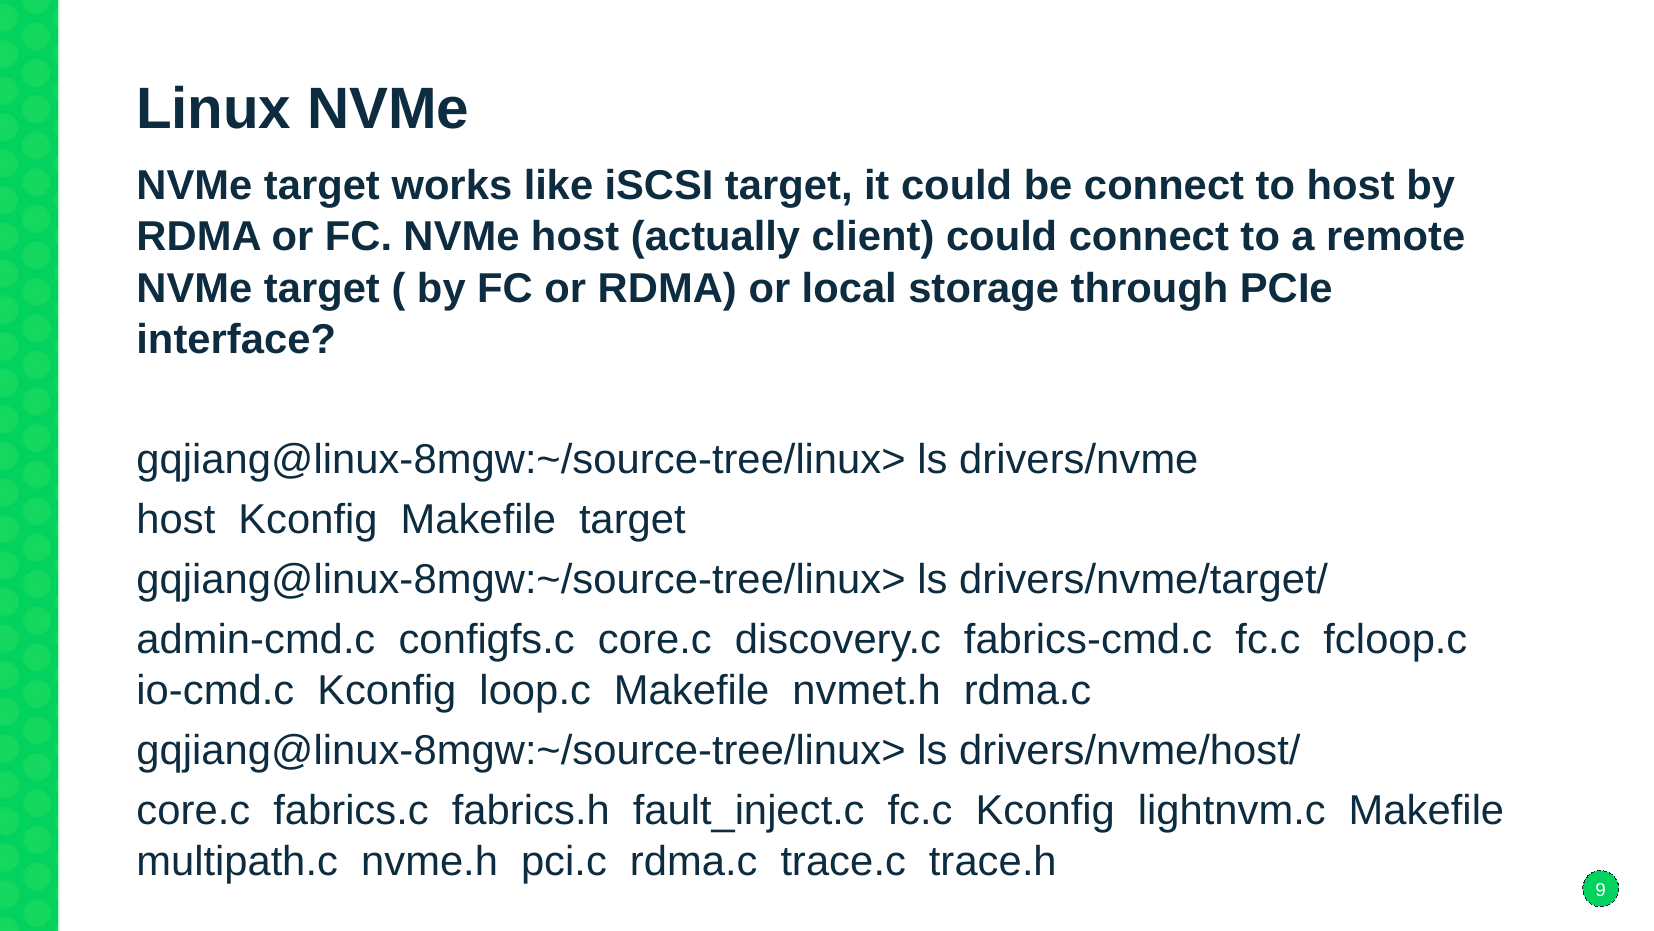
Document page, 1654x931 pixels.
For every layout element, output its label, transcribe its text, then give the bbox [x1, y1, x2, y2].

list NVMe target works like iSCSI target, it could be connect to host by RDMA or FC. NVMe host (actually client) could connect to a remote NVMe target ( by FC or RDMA) or local storage through PCIe interface? gqjiang@linux-8mgw:~/source-tree/linux> ls drivers/nvme host Kconfig Makefile target gqjiang@linux-8mgw:~/source-tree/linux> ls drivers/nvme/target/ admin-cmd.c configfs.c core.c discovery.c fabrics-cmd.c fc.c fcloop.c io-cmd.c Kconfig loop.c Makefile nvmet.h rdma.c gqjiang@linux-8mgw:~/source-tree/linux> ls drivers/nvme/host/ core.c fabrics.c fabrics.h fault_inject.c fc.c Kconfig lightnvm.c Makefile multipath.c nvme.h pci.c rdma.c trace.c trace.h [121, 150, 1531, 869]
picture [0, 0, 76, 931]
title Linux NVMe [121, 31, 1531, 150]
